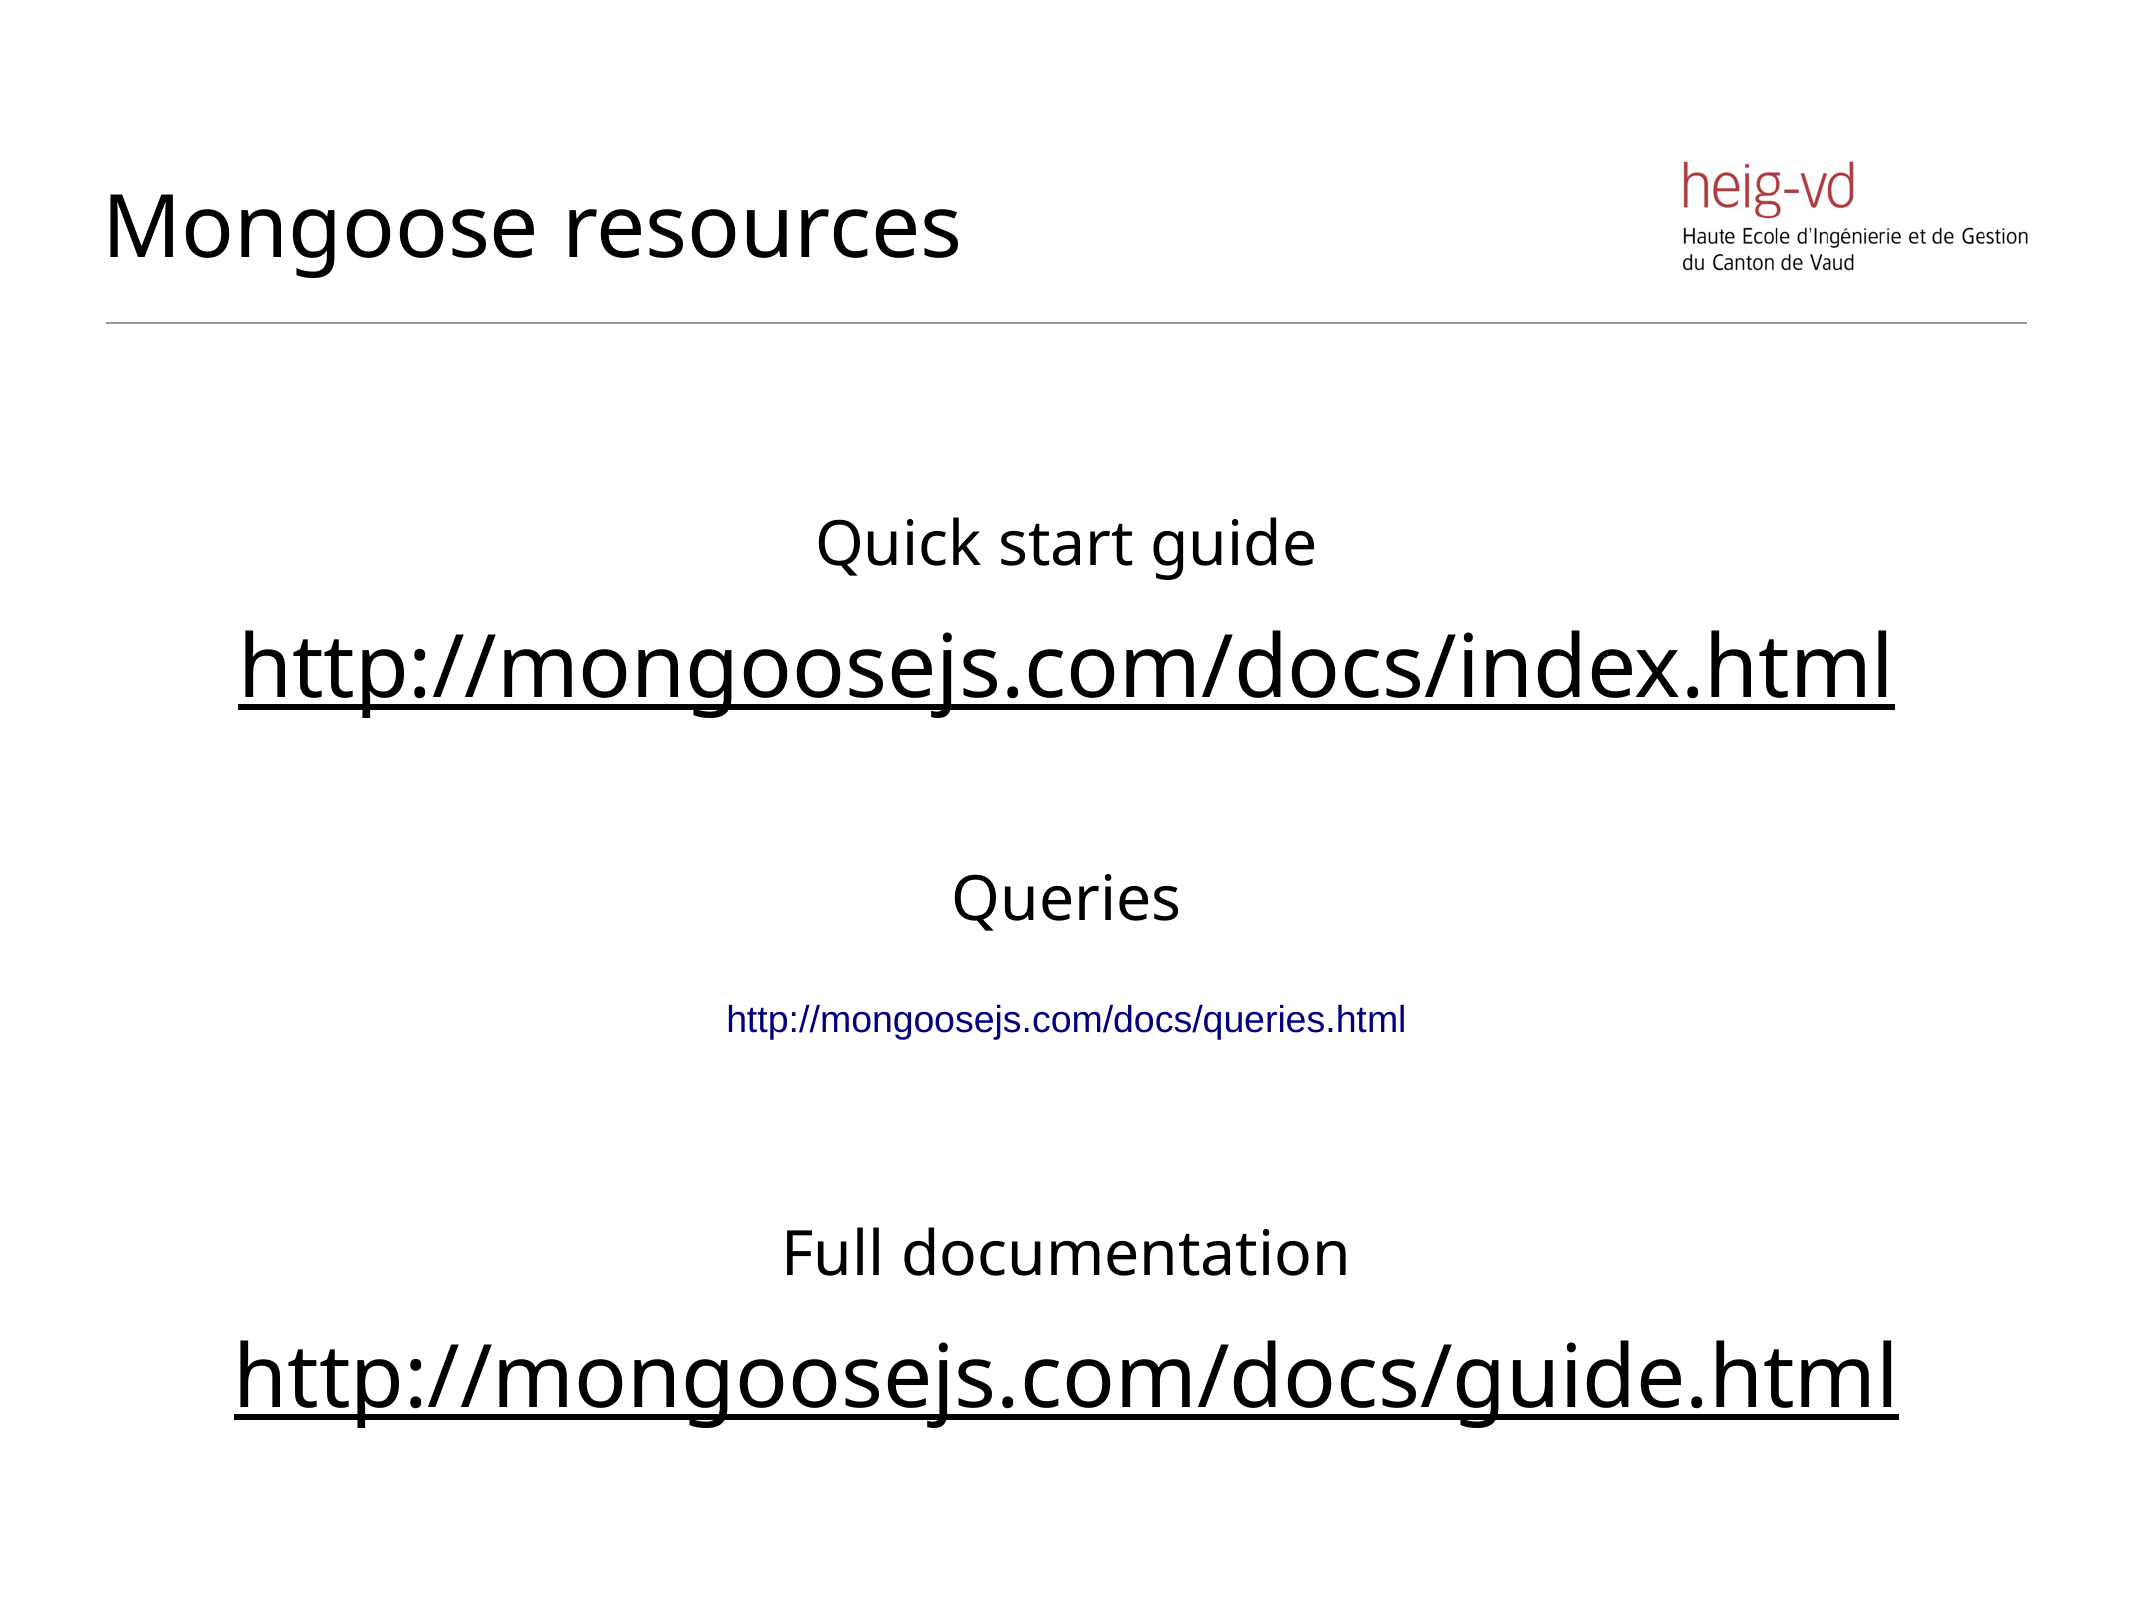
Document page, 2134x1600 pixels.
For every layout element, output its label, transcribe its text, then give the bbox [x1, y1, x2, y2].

title Mongoose resources [93, 54, 2040, 284]
text_box http://mongoosejs.com/docs/queries.html [717, 986, 1416, 1049]
text_box Quick start guide [806, 494, 1327, 587]
text_box http://mongoosejs.com/docs/index.html [229, 601, 1904, 724]
text_box Full documentation [773, 1204, 1361, 1296]
text_box Queries [943, 849, 1190, 942]
text_box http://mongoosejs.com/docs/guide.html [225, 1311, 1908, 1433]
